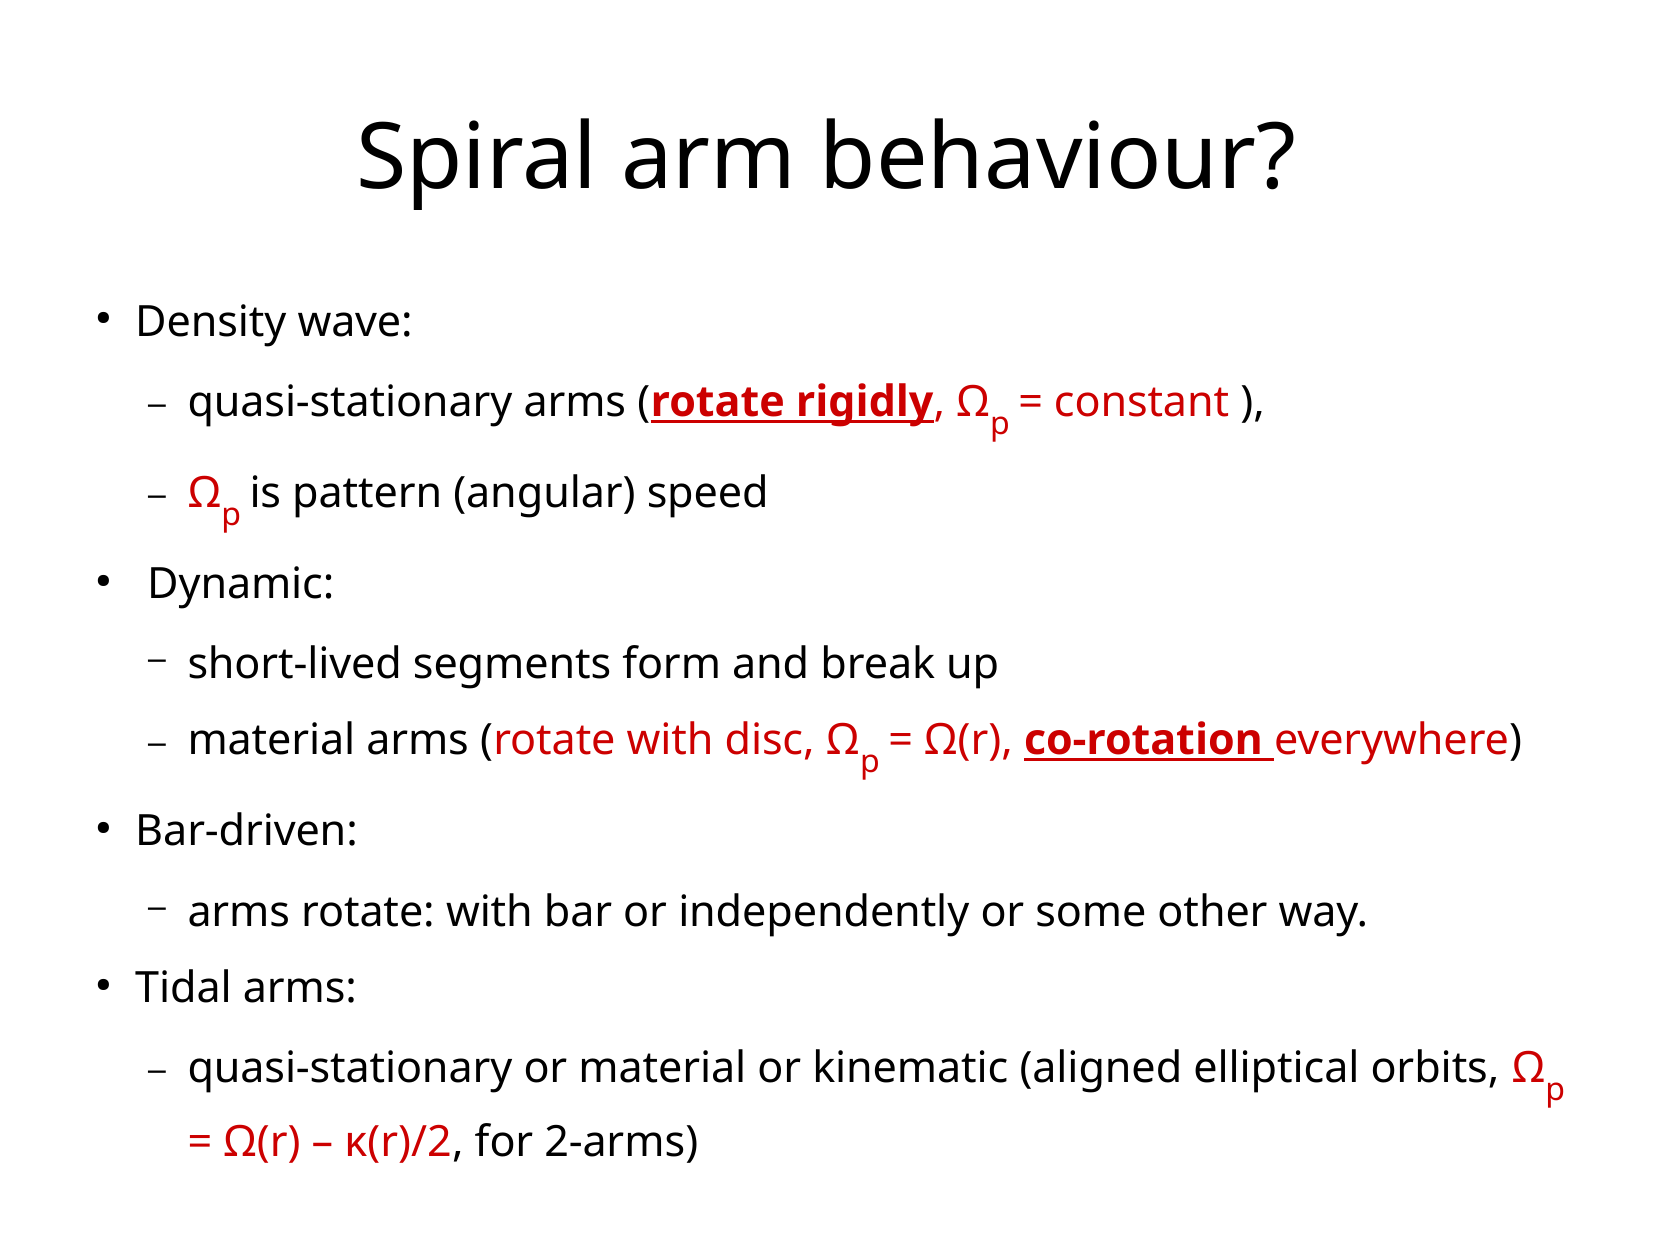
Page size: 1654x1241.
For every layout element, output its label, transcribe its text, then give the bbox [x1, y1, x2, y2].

title Spiral arm behaviour? [82, 49, 1571, 257]
list Density wave: quasi-stationary arms (rotate rigidly, Ωp = constant ), Ωp is pattern (angular) speed Dynamic: short-lived segments form and break up material arms (rotate with disc, Ωp = Ω(r), co-rotation everywhere) Bar-driven: arms rotate: with bar or independently or some other way. Tidal arms: quasi-stationary or material or kinematic (aligned elliptical orbits, Ωp = Ω(r) – κ(r)/2, for 2-arms) [82, 290, 1571, 1170]
